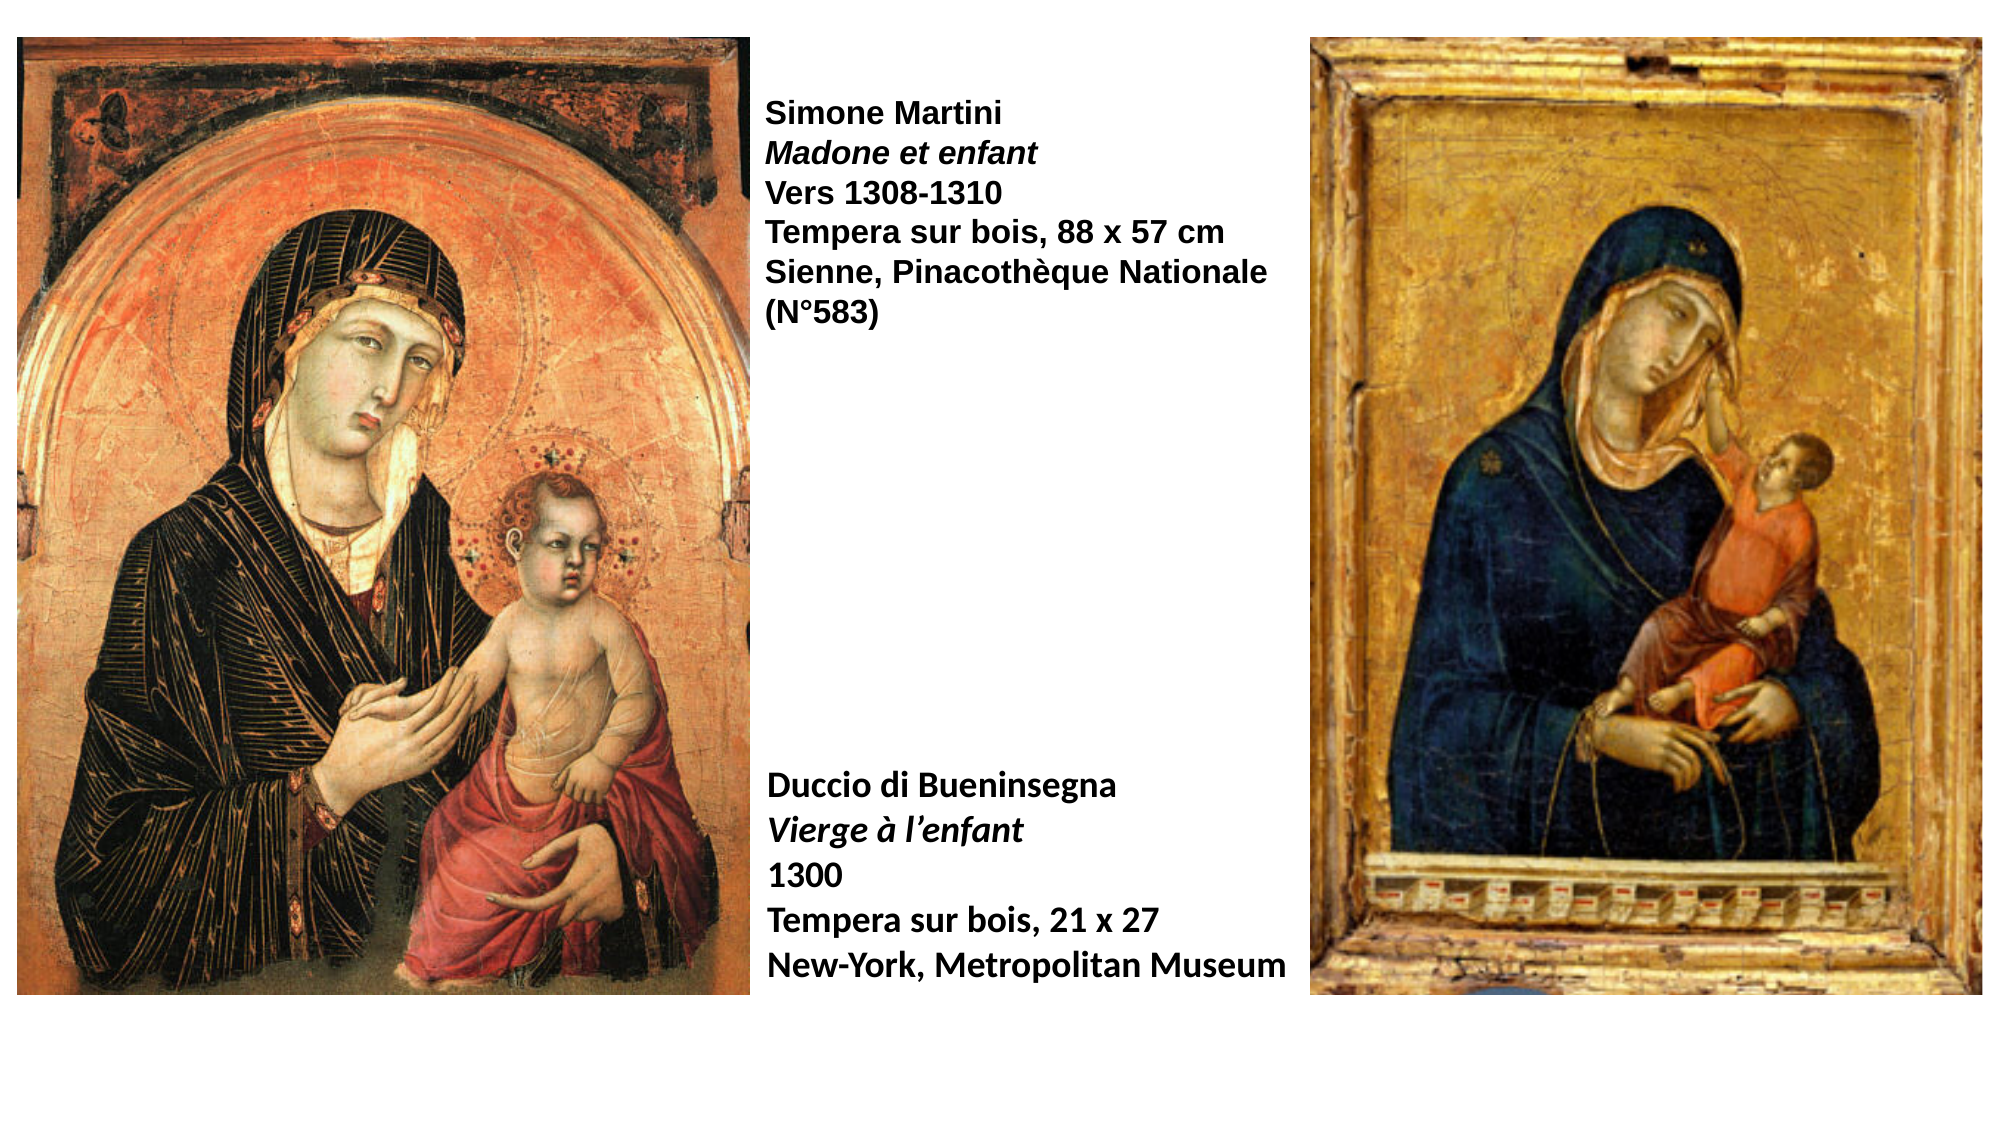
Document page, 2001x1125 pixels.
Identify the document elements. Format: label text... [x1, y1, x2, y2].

picture [1310, 37, 1983, 995]
text_box Simone Martini Madone et enfant Vers 1308-1310 Tempera sur bois, 88 x 57 cm Sienne, Pinacothèque Nationale (N°583) [749, 83, 1693, 338]
text_box Duccio di Bueninsegna Vierge à l’enfant 1300 Tempera sur bois, 21 x 27 New-York, Metropolitan Museum [752, 752, 1320, 993]
picture [17, 37, 750, 995]
